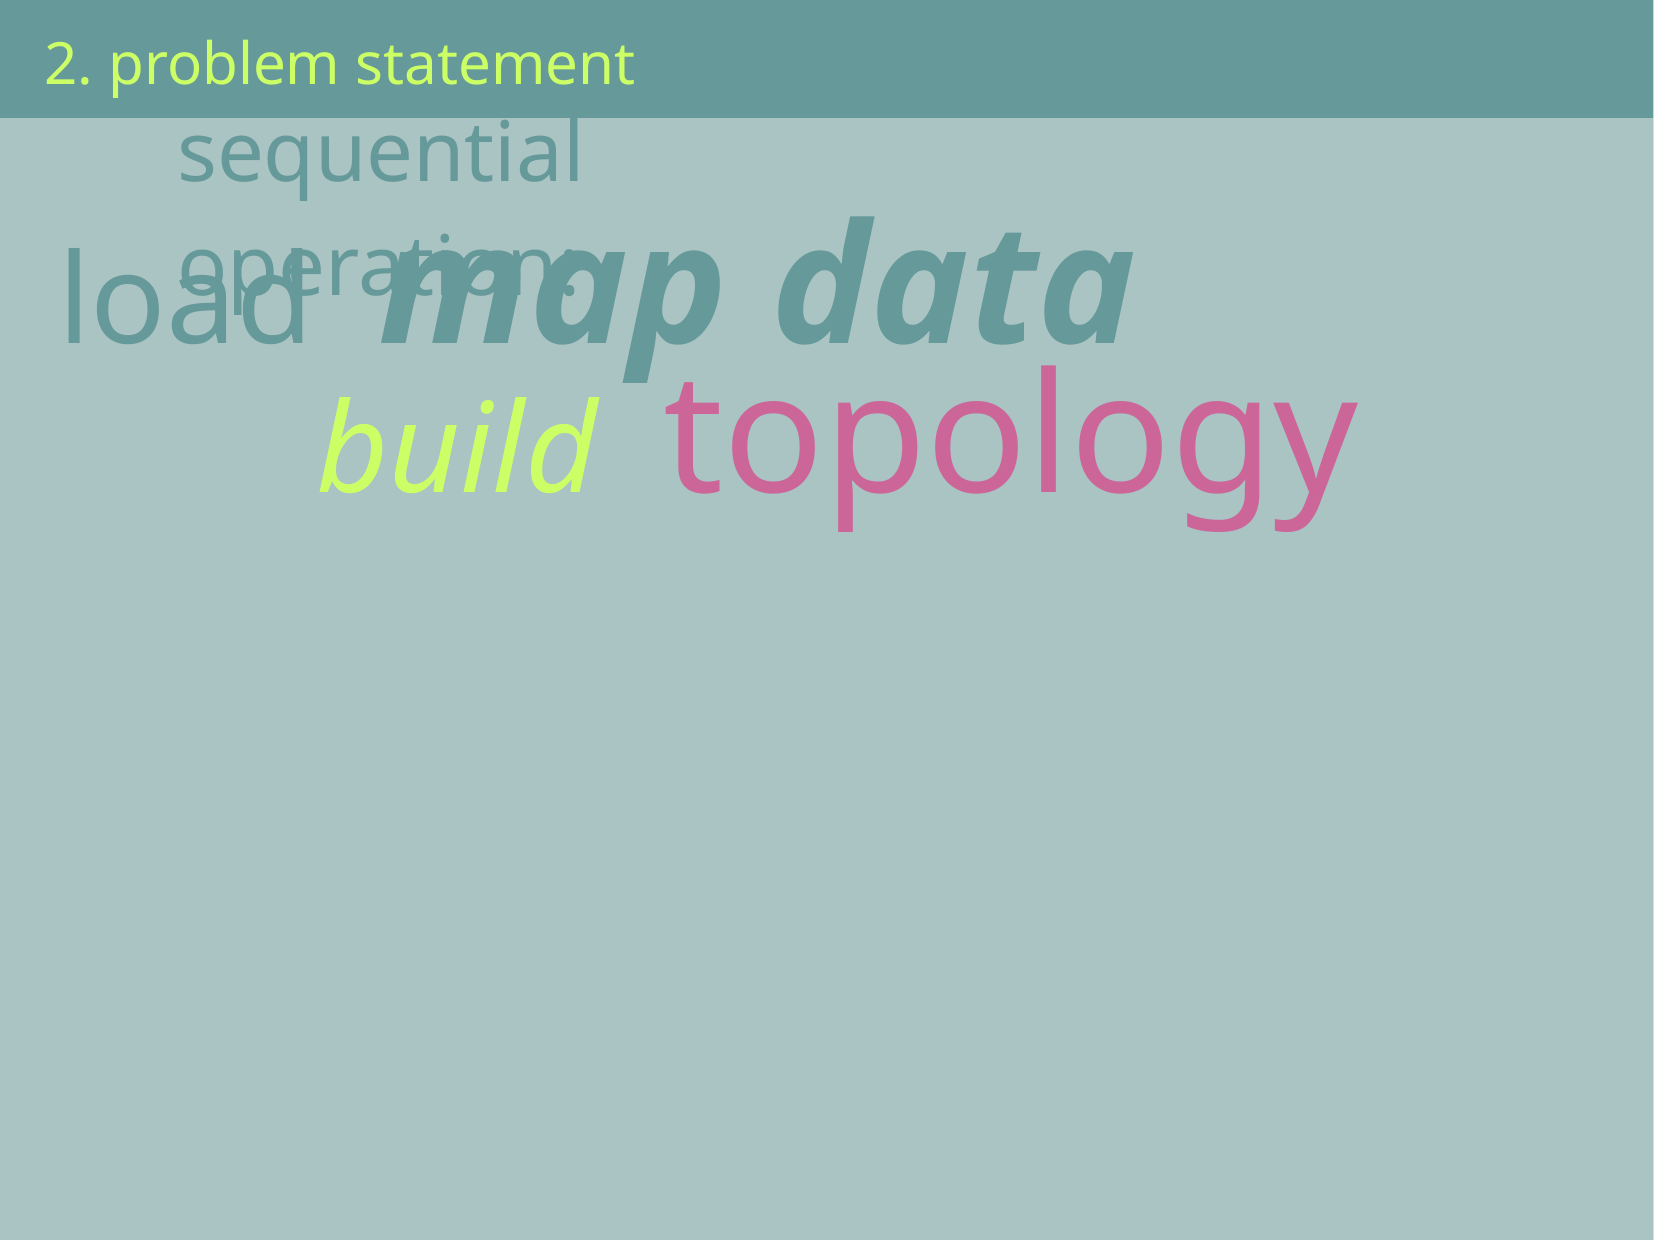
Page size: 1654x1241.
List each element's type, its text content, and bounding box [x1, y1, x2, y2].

text_box sequential operation: [162, 85, 951, 291]
text_box 2. problem statement [29, 14, 590, 119]
text_box build topology [301, 427, 1242, 576]
text_box load map data [43, 158, 1288, 427]
text_box [0, 118, 1654, 1241]
